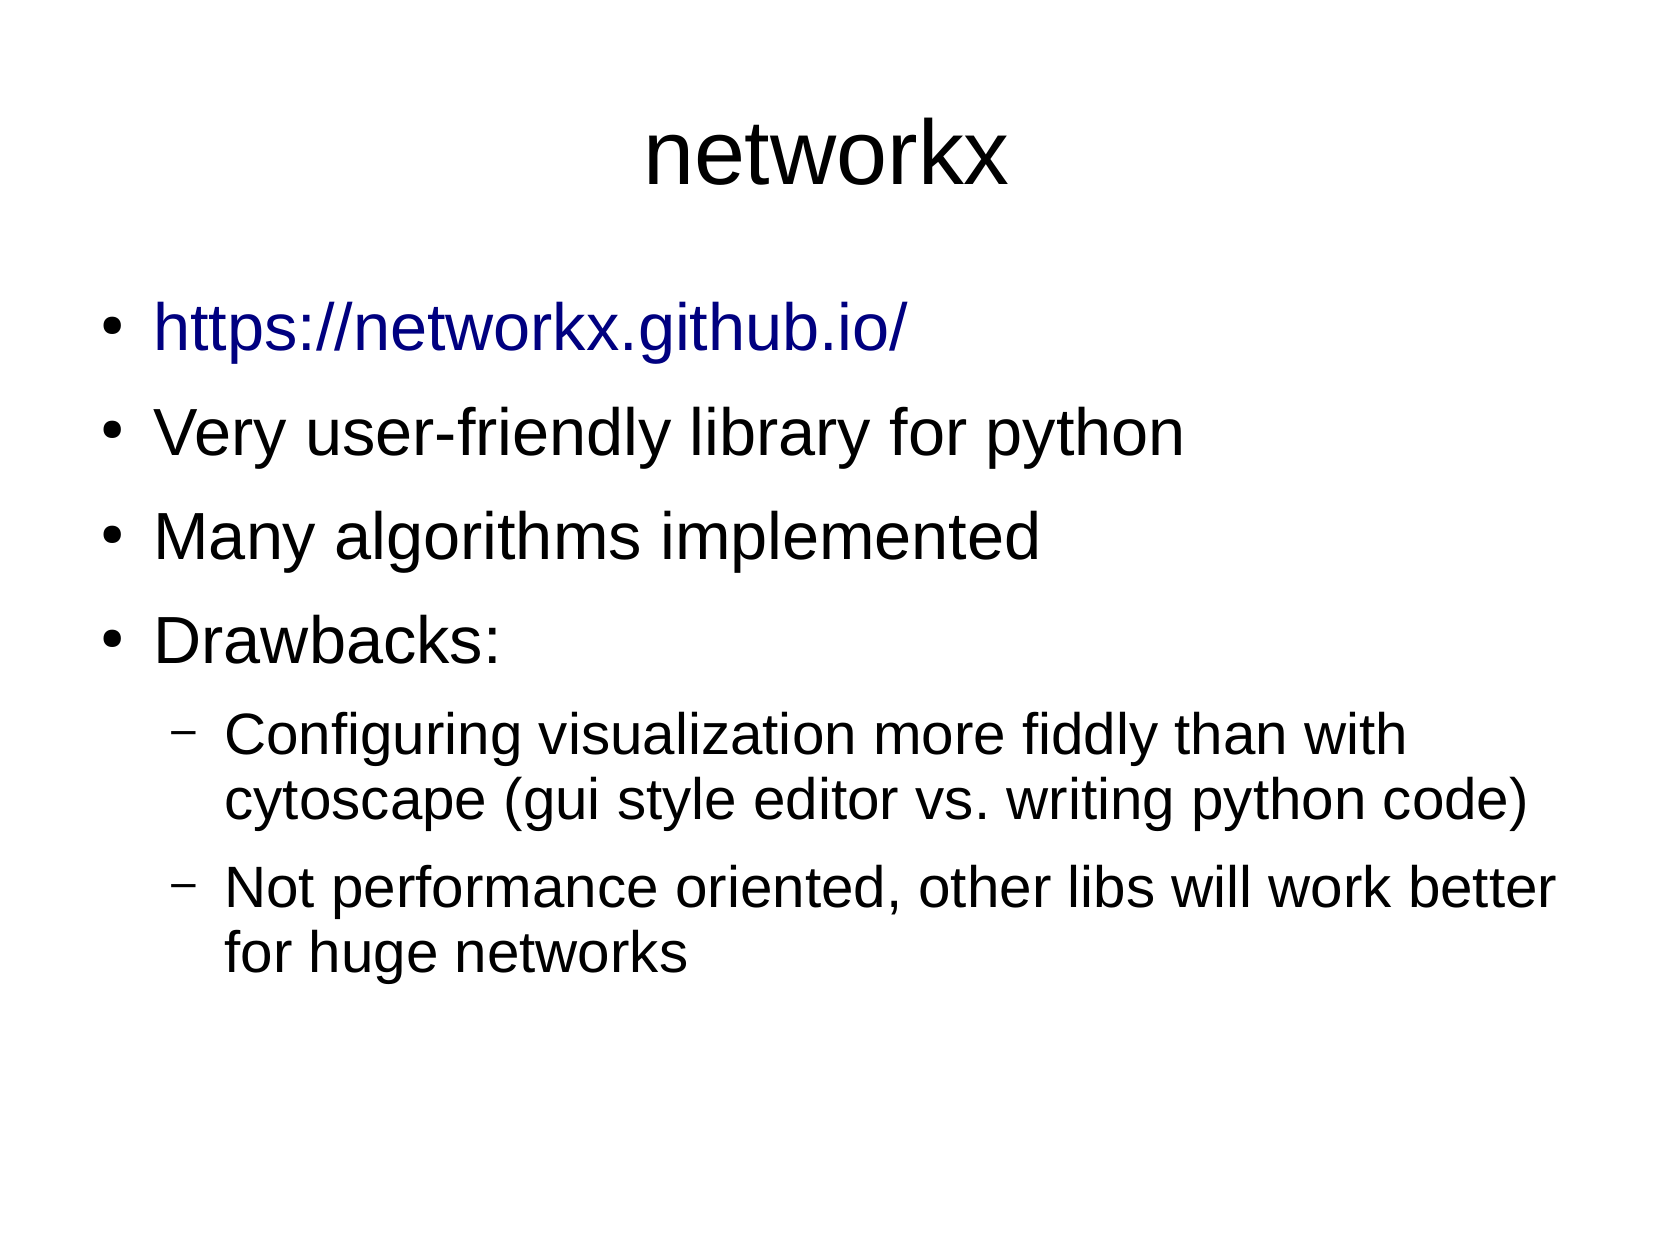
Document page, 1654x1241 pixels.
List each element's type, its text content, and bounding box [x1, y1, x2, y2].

list https://networkx.github.io/ Very user-friendly library for python Many algorithms implemented Drawbacks: Configuring visualization more fiddly than with cytoscape (gui style editor vs. writing python code) Not performance oriented, other libs will work better for huge networks [82, 290, 1571, 1010]
title networkx [82, 49, 1571, 257]
